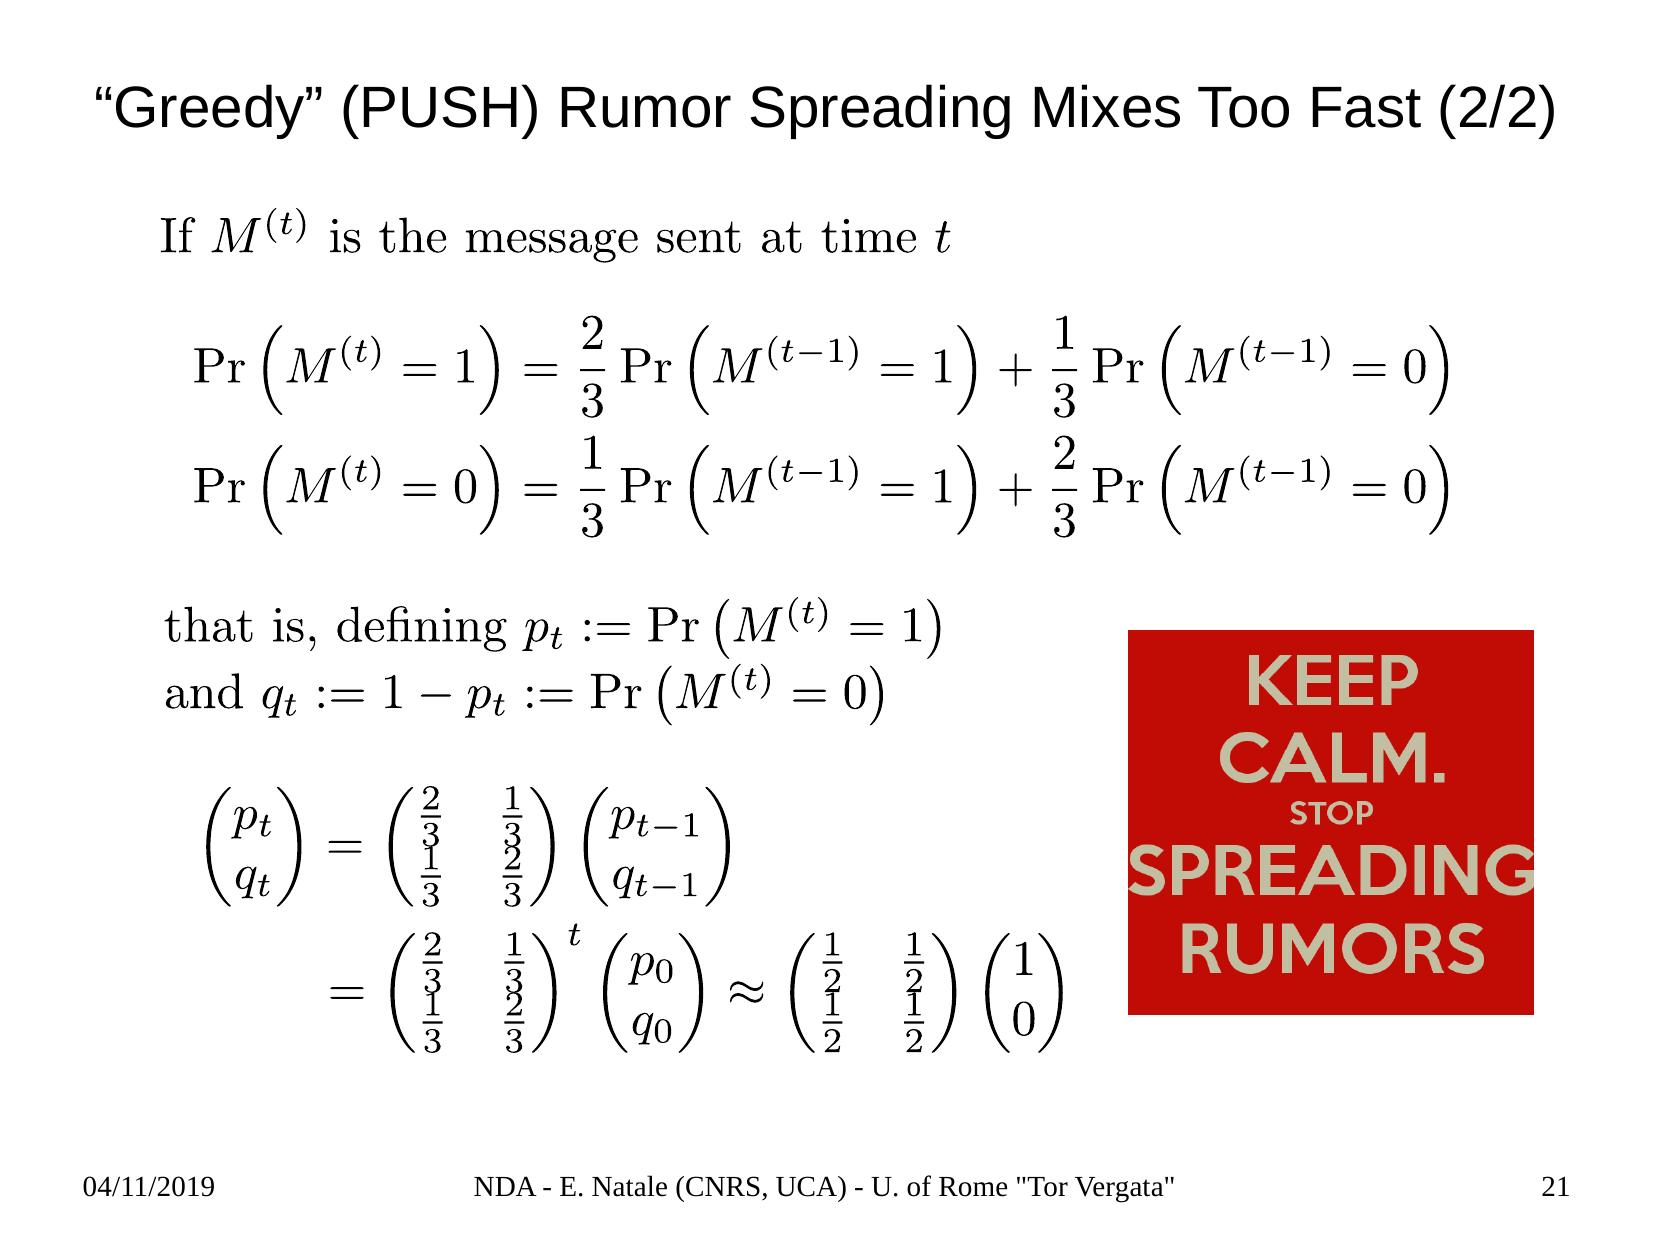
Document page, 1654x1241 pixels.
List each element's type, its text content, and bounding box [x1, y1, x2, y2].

text_box [164, 597, 941, 726]
text_box [160, 207, 1449, 538]
text_box [198, 786, 730, 907]
text_box [330, 923, 1063, 1053]
title “Greedy” (PUSH) Rumor Spreading Mixes Too Fast (2/2) [82, 49, 1571, 166]
picture [1128, 630, 1534, 1015]
